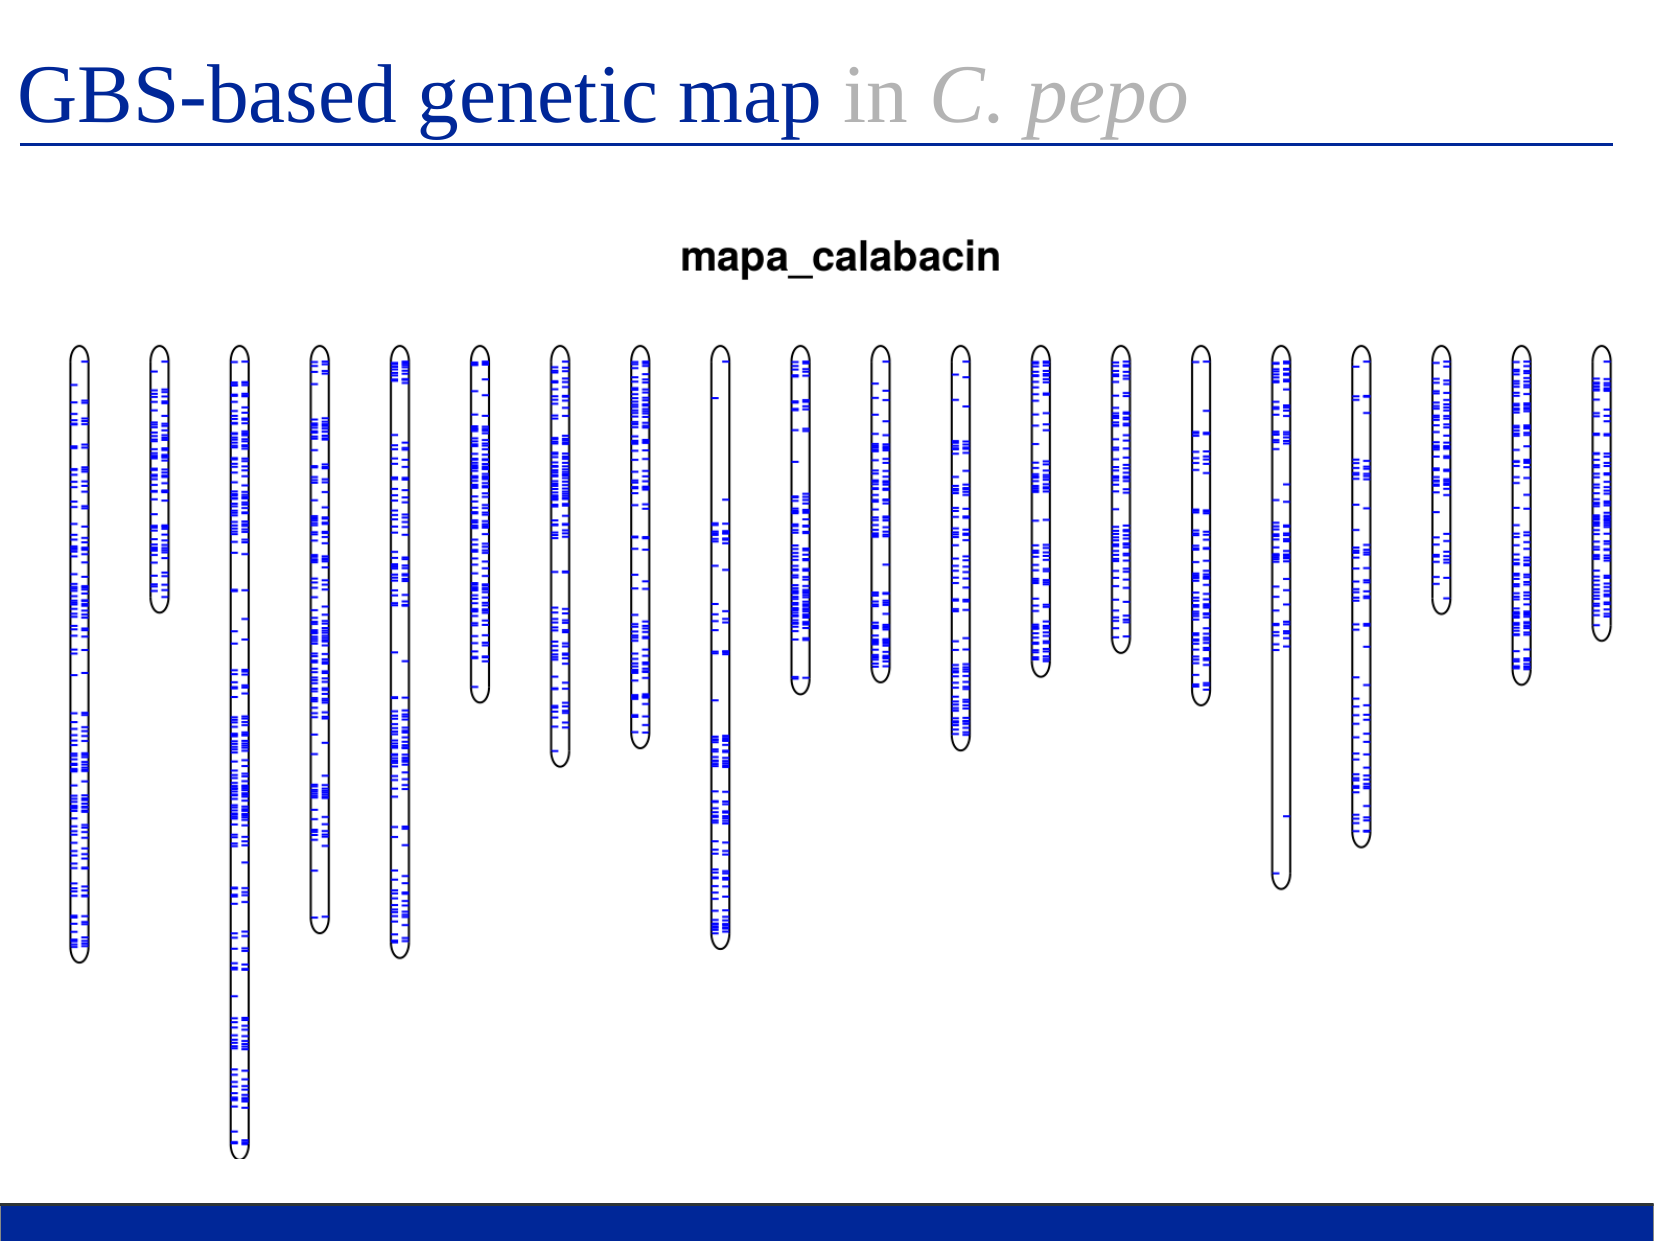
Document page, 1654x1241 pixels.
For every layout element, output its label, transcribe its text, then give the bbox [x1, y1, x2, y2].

title GBS-based genetic map in C. pepo [17, 0, 1589, 187]
picture [0, 187, 1654, 1159]
